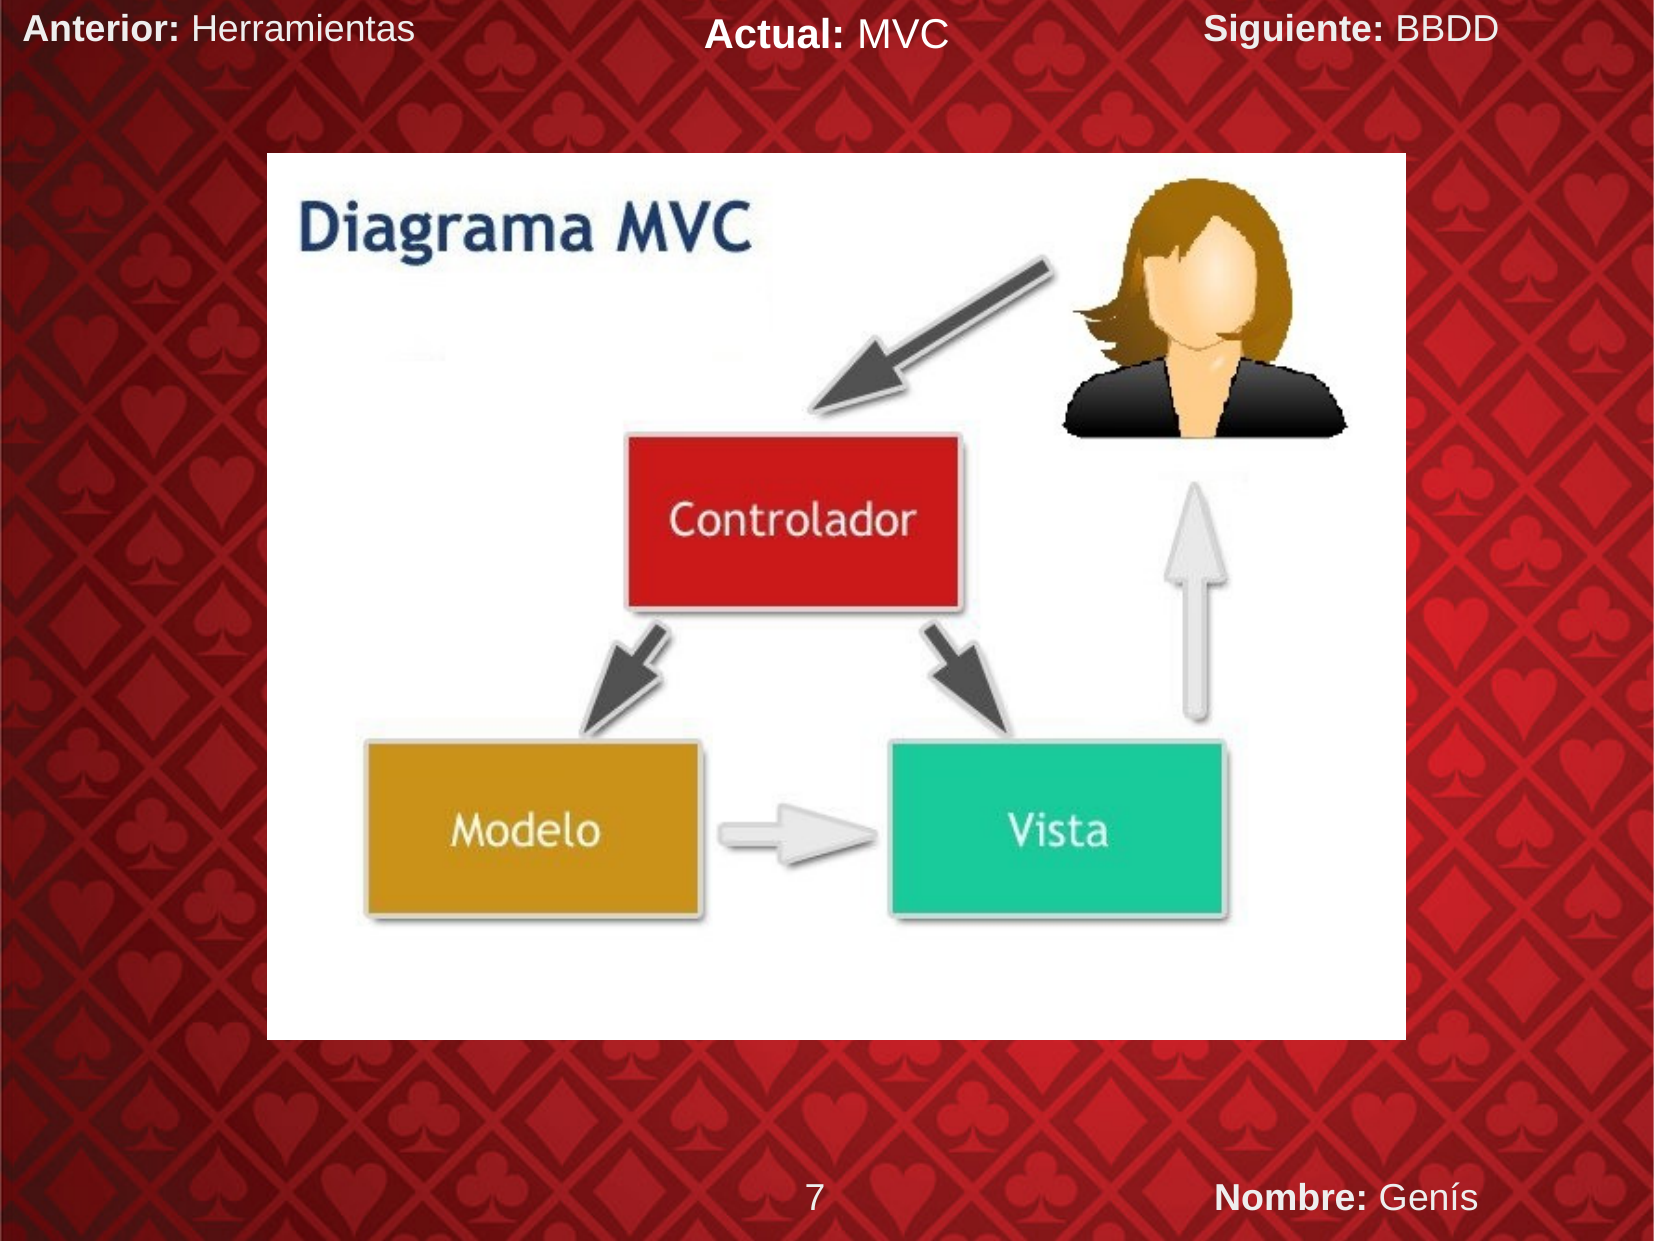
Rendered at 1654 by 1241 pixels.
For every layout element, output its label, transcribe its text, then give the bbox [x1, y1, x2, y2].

text_box 7 [531, 1169, 1099, 1227]
text_box Nombre: Genís [1099, 1169, 1630, 1227]
text_box Anterior: Herramientas [11, 7, 438, 71]
picture [0, 0, 1654, 1241]
text_box Actual: MVC [555, 3, 1099, 71]
text_box Siguiente: BBDD [1192, 7, 1630, 92]
